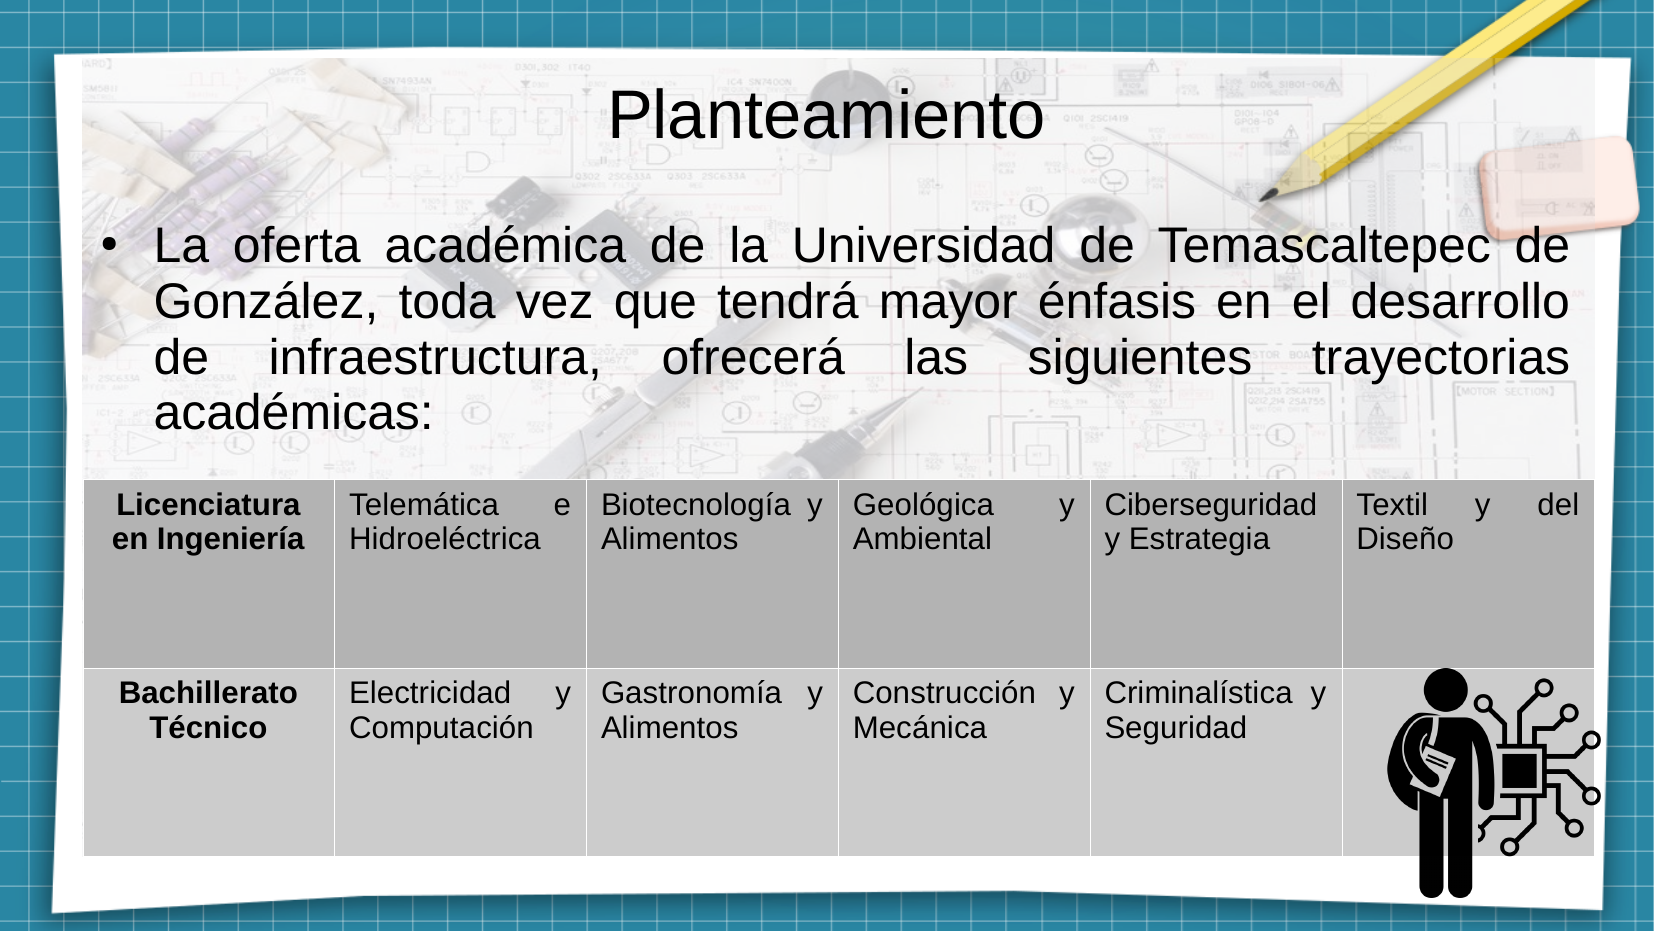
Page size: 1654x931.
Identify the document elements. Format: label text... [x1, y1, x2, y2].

list La oferta académica de la Universidad de Temascaltepec de González, toda vez que tendrá mayor énfasis en el desarrollo de infraestructura, ofrecerá las siguientes trayectorias académicas: [82, 217, 1571, 479]
table_header Biotecnología y Alimentos [587, 480, 838, 668]
table_header Ciberseguridad y Estrategia [1091, 480, 1342, 668]
table_header Geológica y Ambiental [839, 480, 1090, 668]
table_cell Gastronomía y Alimentos [587, 669, 838, 856]
table_cell Criminalística y Seguridad [1091, 669, 1342, 856]
table_cell [1343, 669, 1387, 856]
table_header Telemática e Hidroeléctrica [335, 480, 586, 668]
table_cell Construcción y Mecánica [839, 669, 1090, 856]
table_header Textil y del Diseño [1343, 480, 1594, 668]
table_header Licenciatura en Ingeniería [84, 480, 334, 668]
table_cell Bachillerato Técnico [84, 669, 334, 856]
picture [0, 0, 1654, 931]
table_cell Electricidad y Computación [335, 669, 586, 856]
title Planteamiento [82, 37, 1571, 193]
